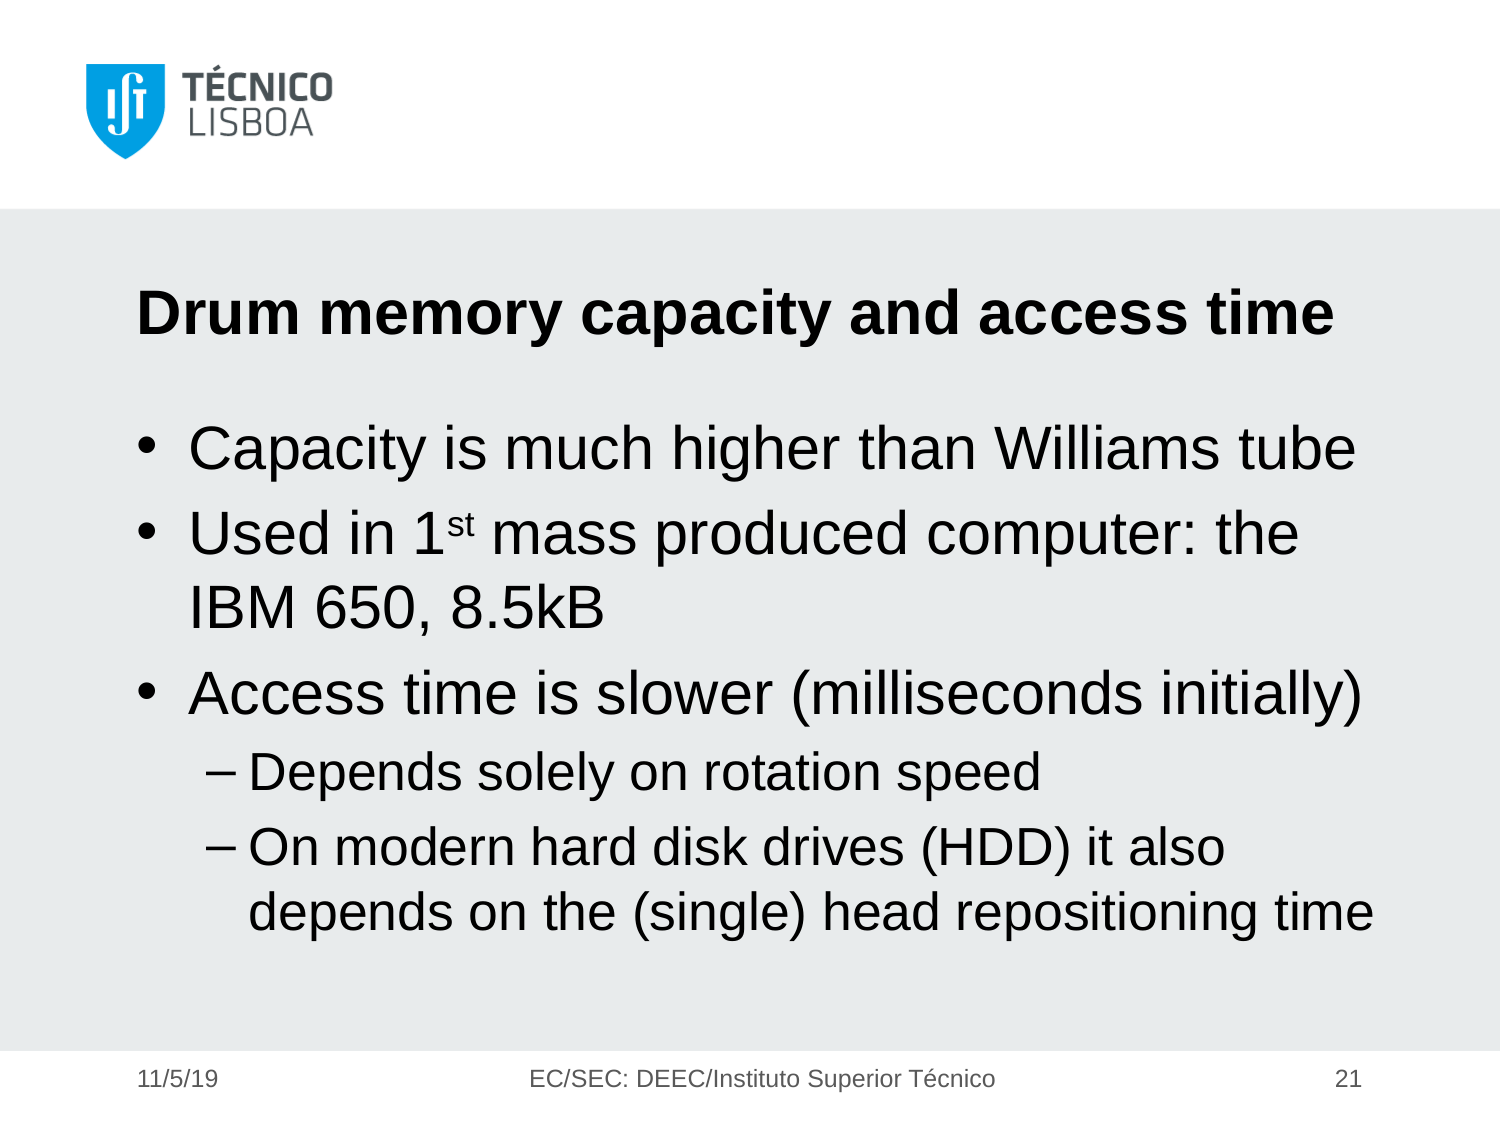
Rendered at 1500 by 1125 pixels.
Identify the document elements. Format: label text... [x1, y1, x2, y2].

slide_number <number> [1077, 1052, 1378, 1103]
list Capacity is much higher than Williams tube Used in 1st mass produced computer: the IBM 650, 8.5kB Access time is slower (milliseconds initially) Depends solely on rotation speed On modern hard disk drives (HDD) it also depends on the (single) head repositioning time [121, 400, 1422, 1005]
title Drum memory capacity and access time [121, 237, 1378, 381]
slide_number 11/5/19 [121, 1052, 425, 1103]
footer EC/SEC: DEEC/Instituto Superior Técnico [512, 1052, 1021, 1103]
picture [0, 0, 1500, 1125]
